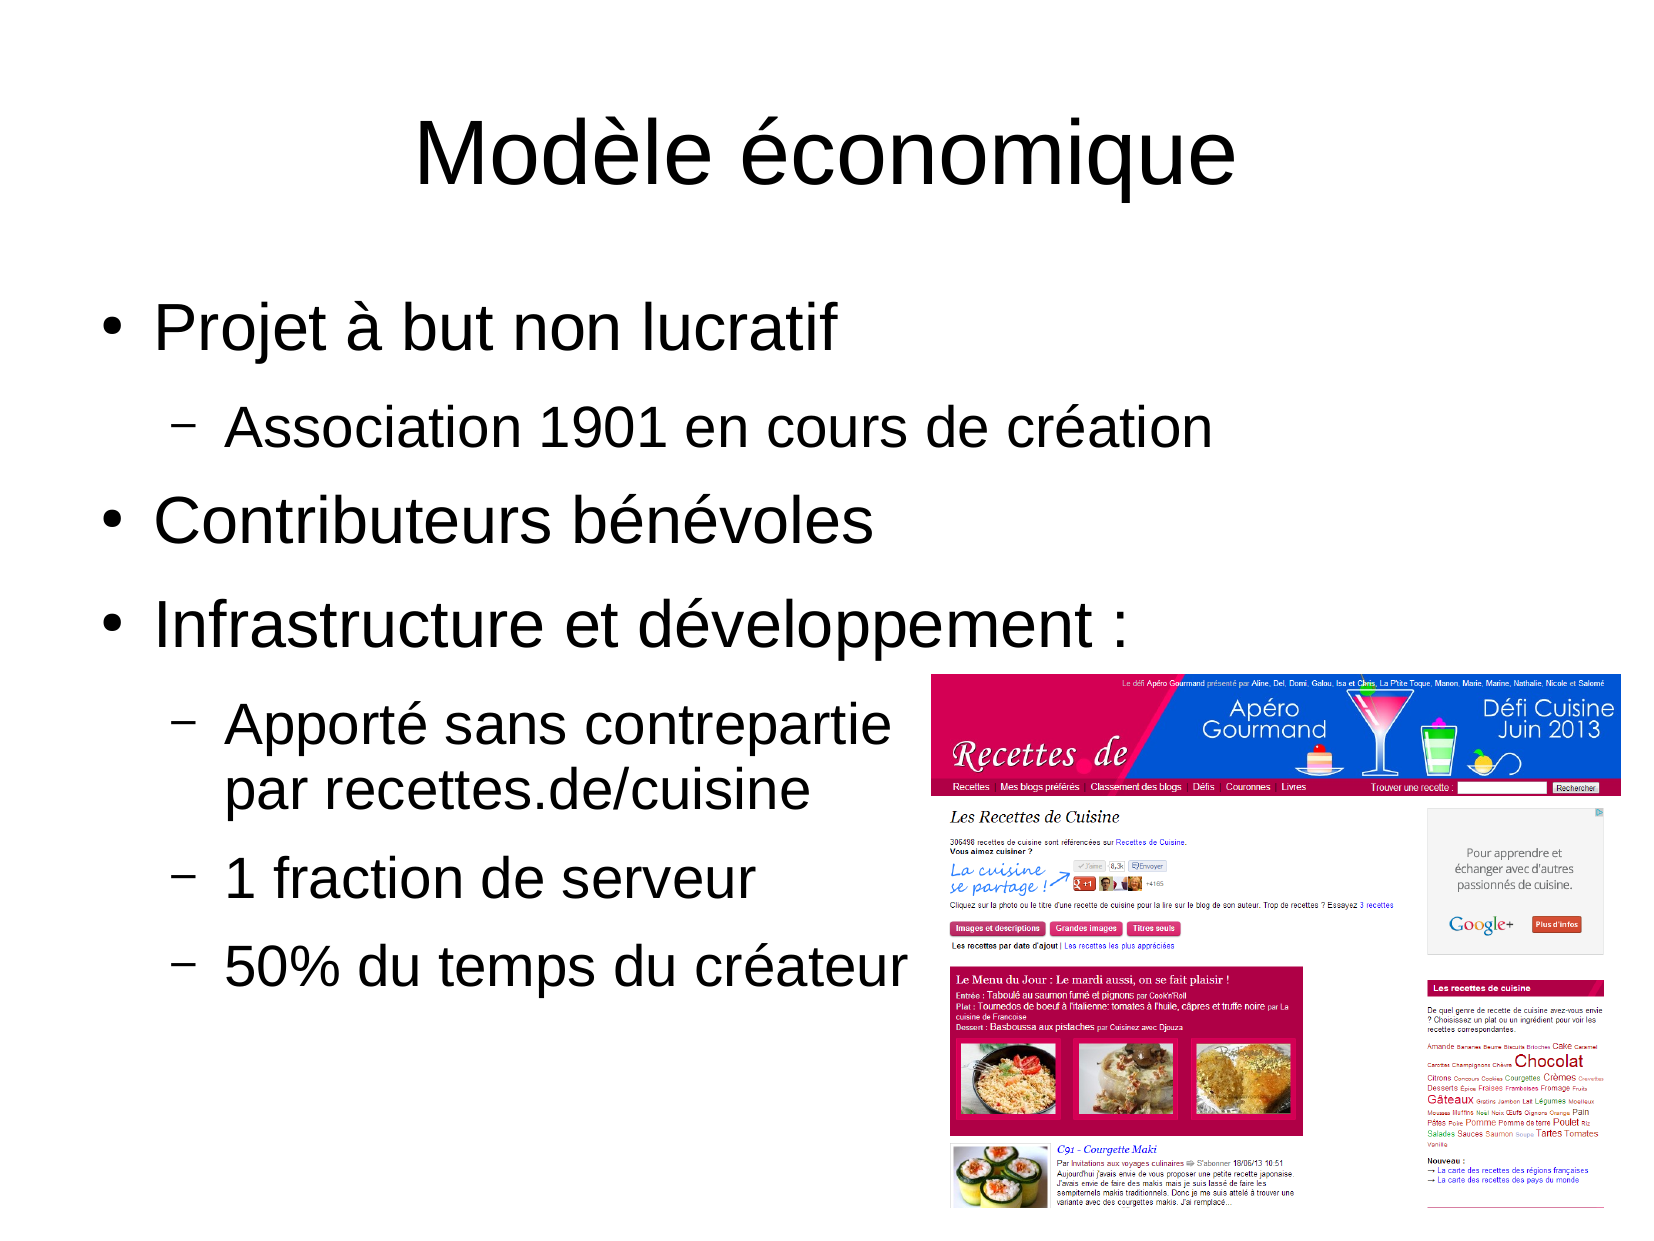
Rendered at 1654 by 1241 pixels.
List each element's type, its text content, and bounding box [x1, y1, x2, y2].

picture [931, 674, 1621, 1208]
list Projet à but non lucratif Association 1901 en cours de création Contributeurs bénévoles Infrastructure et développement : Apporté sans contrepartie par recettes.de/cuisine 1 fraction de serveur 50% du temps du créateur [82, 290, 1571, 1128]
title Modèle économique [82, 49, 1571, 257]
